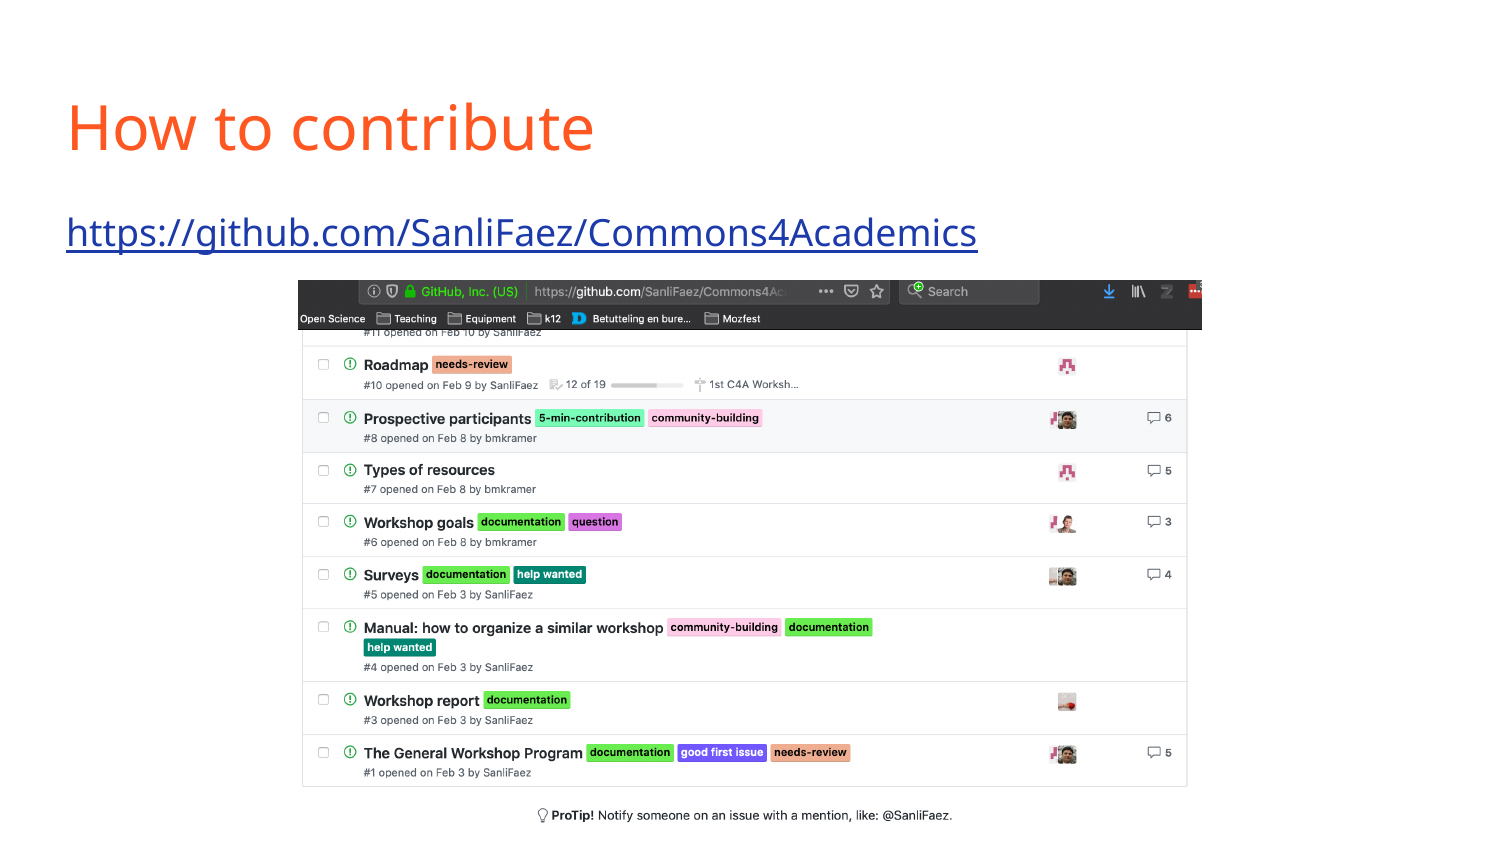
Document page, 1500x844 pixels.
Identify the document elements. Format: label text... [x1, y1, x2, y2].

title How to contribute [51, 72, 1449, 167]
picture [298, 280, 1202, 843]
list https://github.com/SanliFaez/Commons4Academics [51, 186, 1449, 281]
